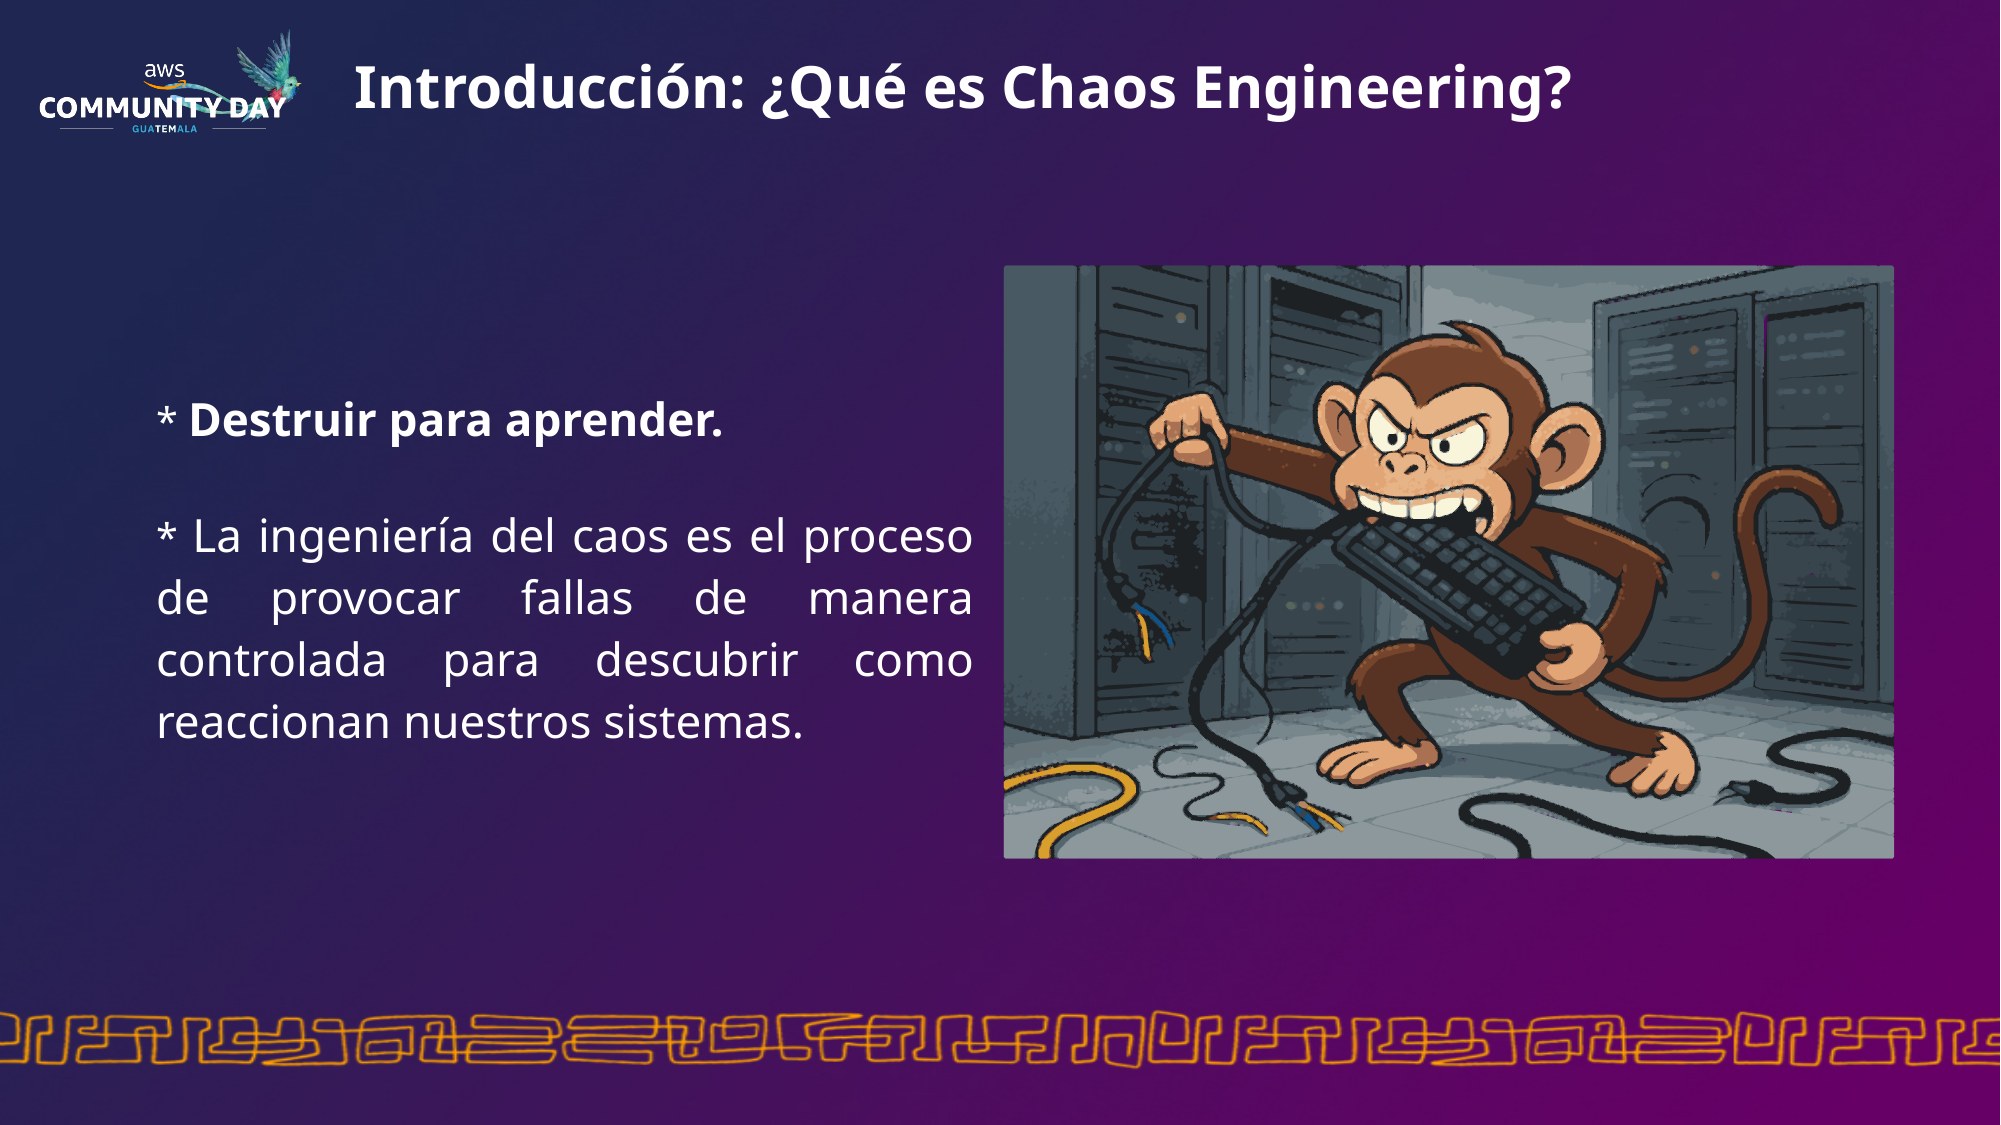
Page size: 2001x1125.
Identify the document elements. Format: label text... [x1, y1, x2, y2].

picture [0, 0, 2000, 1125]
text_box * Destruir para aprender. * La ingeniería del caos es el proceso de provocar fallas de manera controlada para descubrir como reaccionan nuestros sistemas. [156, 383, 975, 749]
text_box Introducción: ¿Qué es Chaos Engineering? [354, 58, 2000, 122]
